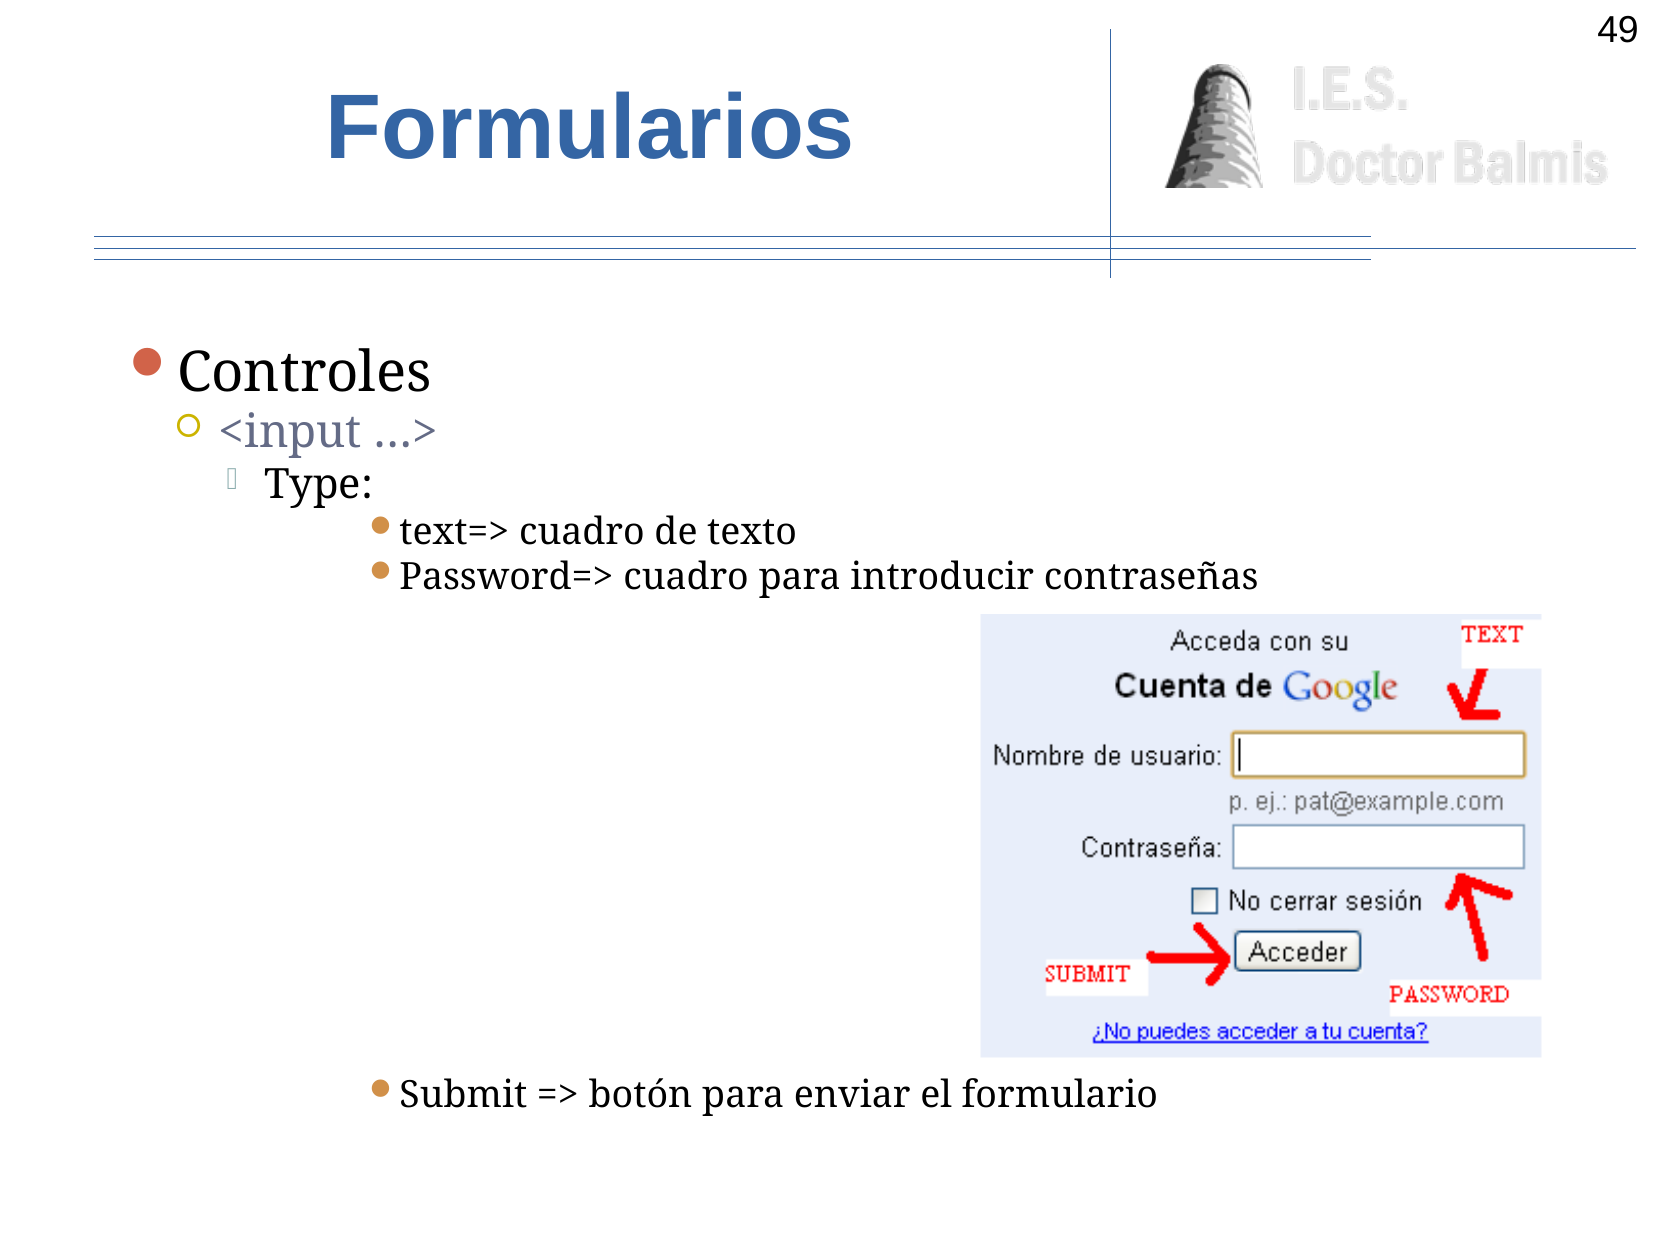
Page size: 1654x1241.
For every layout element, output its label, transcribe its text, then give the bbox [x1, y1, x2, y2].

title Formularios [118, 23, 1063, 231]
picture [977, 614, 1548, 1060]
text_box Controles <input …> Type: text=> cuadro de texto Password=> cuadro para introducir contraseñas Submit => botón para enviar el formulario [114, 327, 1510, 1078]
picture [1133, 64, 1619, 188]
